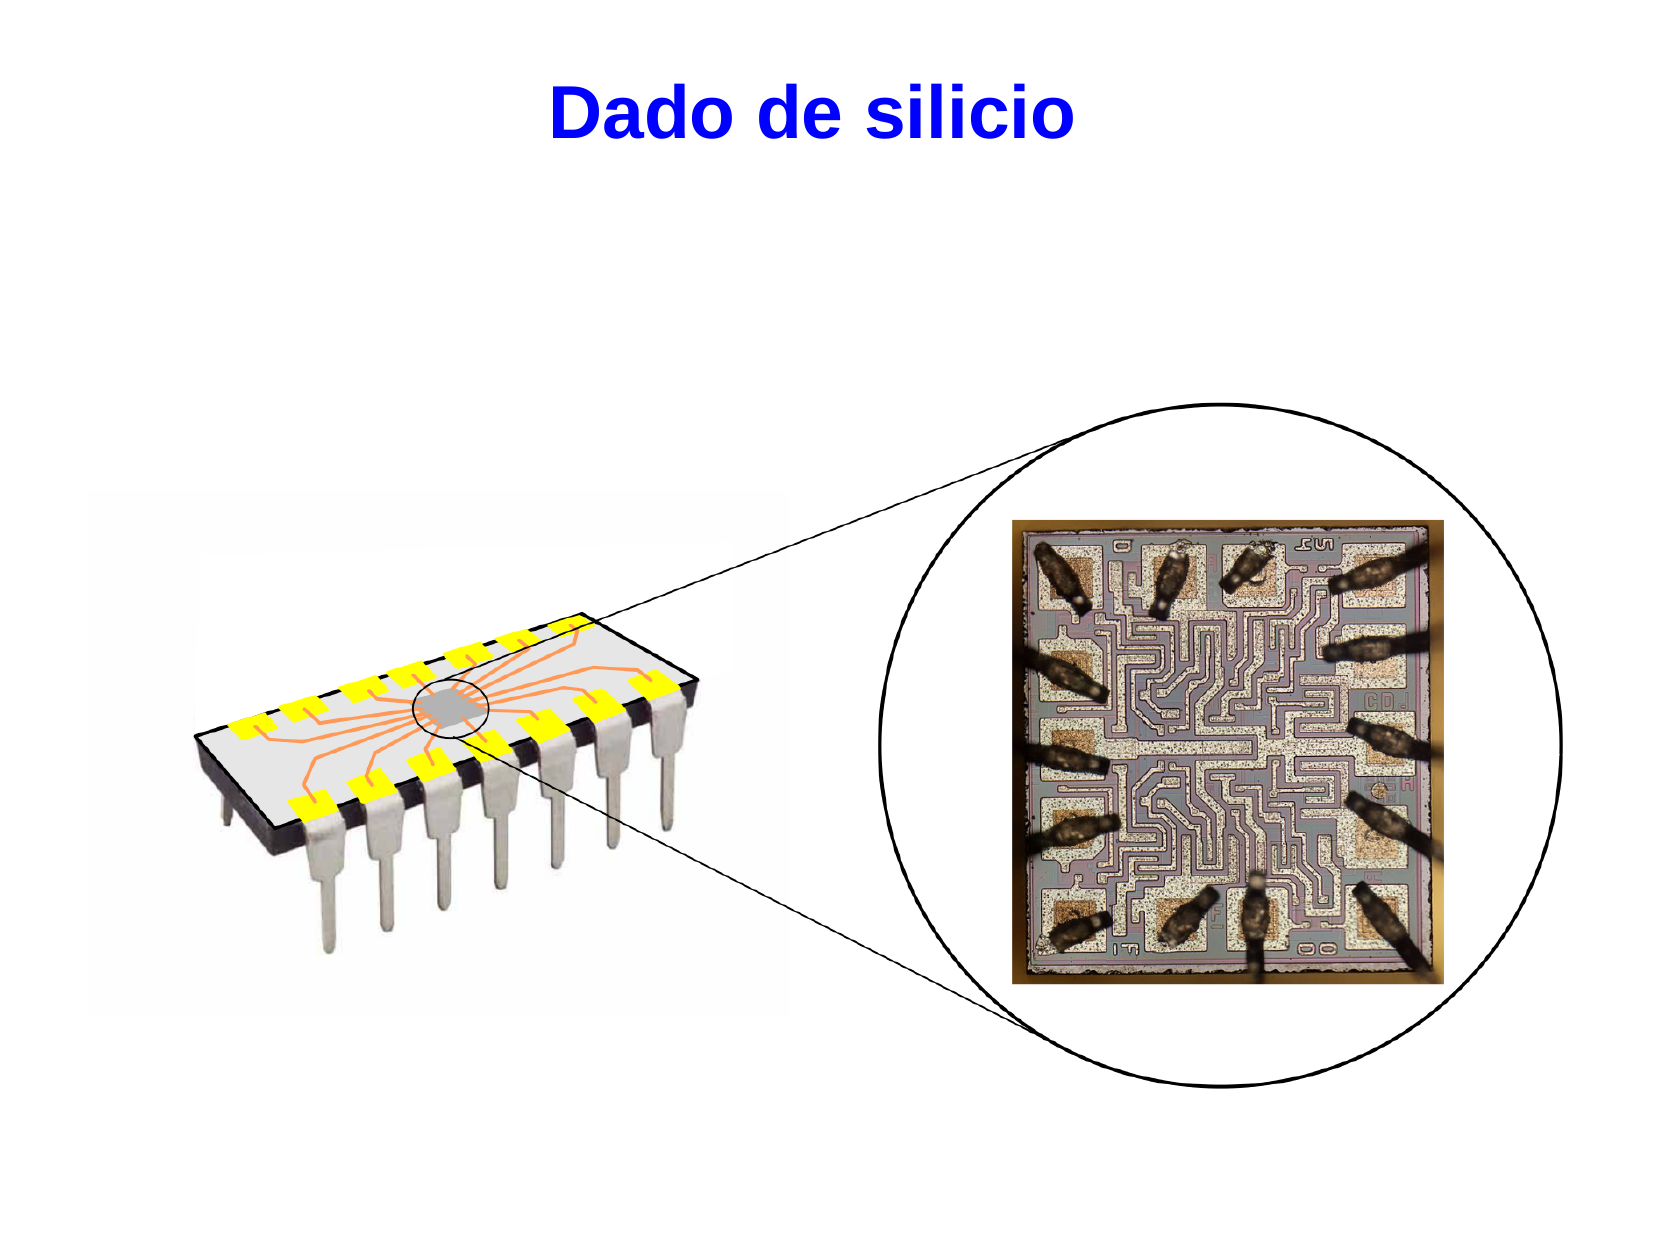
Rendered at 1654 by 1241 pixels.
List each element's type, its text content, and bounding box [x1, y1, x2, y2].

picture [60, 374, 1591, 1119]
text_box Dado de silicio [64, 59, 1561, 166]
